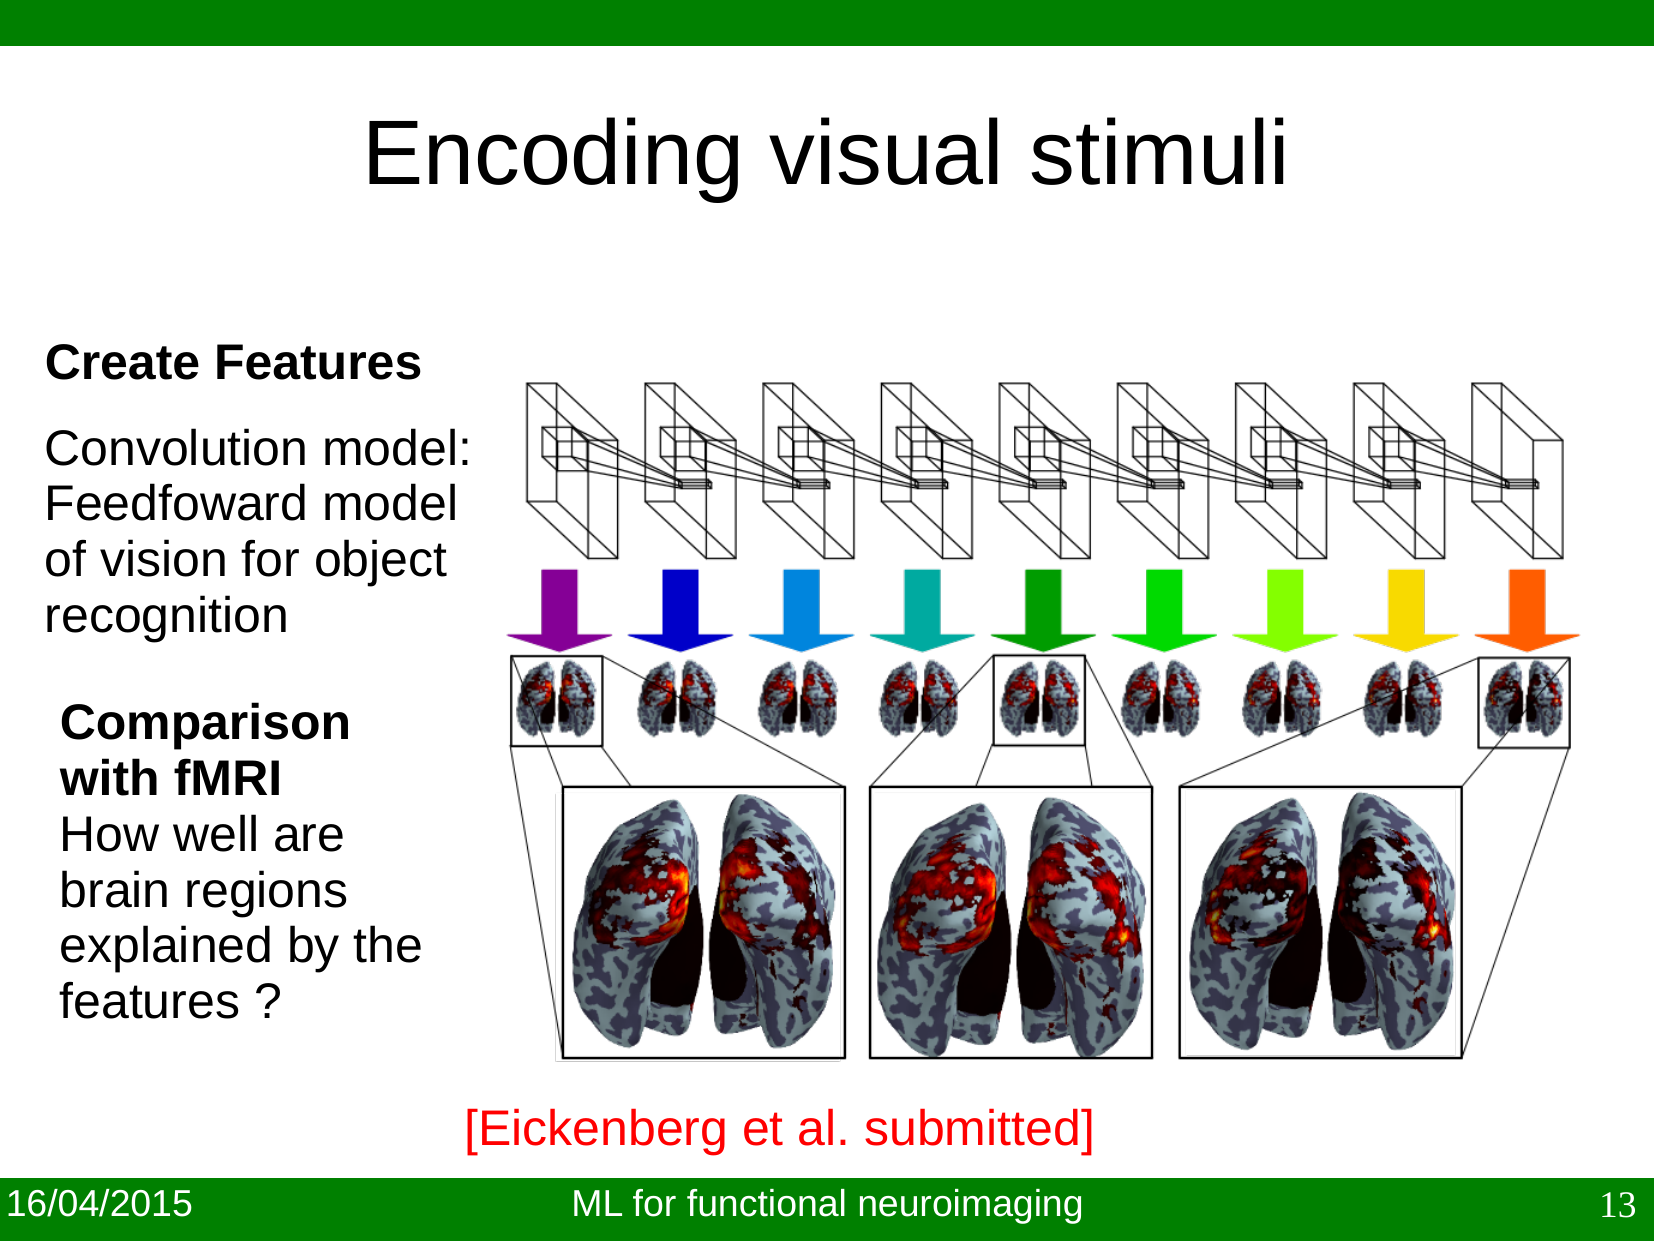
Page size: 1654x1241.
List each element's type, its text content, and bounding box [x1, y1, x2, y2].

title Encoding visual stimuli [82, 49, 1571, 257]
text_box [Eickenberg et al. submitted] [450, 1092, 1111, 1164]
picture [443, 373, 1643, 1093]
text_box Comparison with fMRI How well are brain regions explained by the features ? [45, 687, 481, 1040]
text_box Create Features Convolution model: Feedfoward model of vision for object recognition [30, 326, 511, 654]
